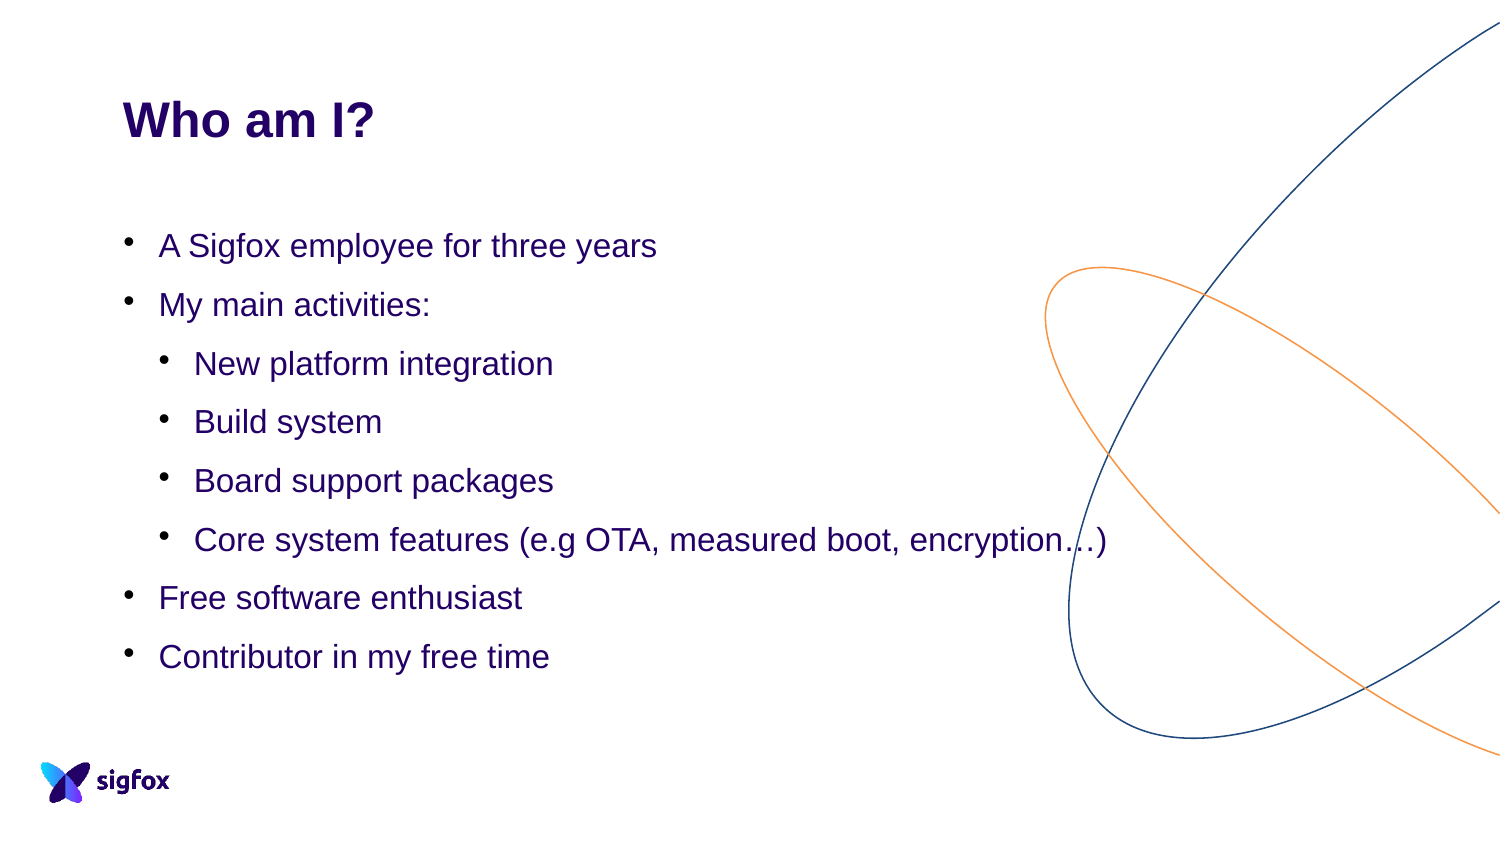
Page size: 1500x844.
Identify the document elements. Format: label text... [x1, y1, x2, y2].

picture [36, 760, 175, 804]
text_box Who am I? [122, 87, 1359, 142]
text_box A Sigfox employee for three years My main activities: New platform integration Build system Board support packages Core system features (e.g OTA, measured boot, encryption…) Free software enthusiast Contributor in my free time [123, 224, 1359, 706]
